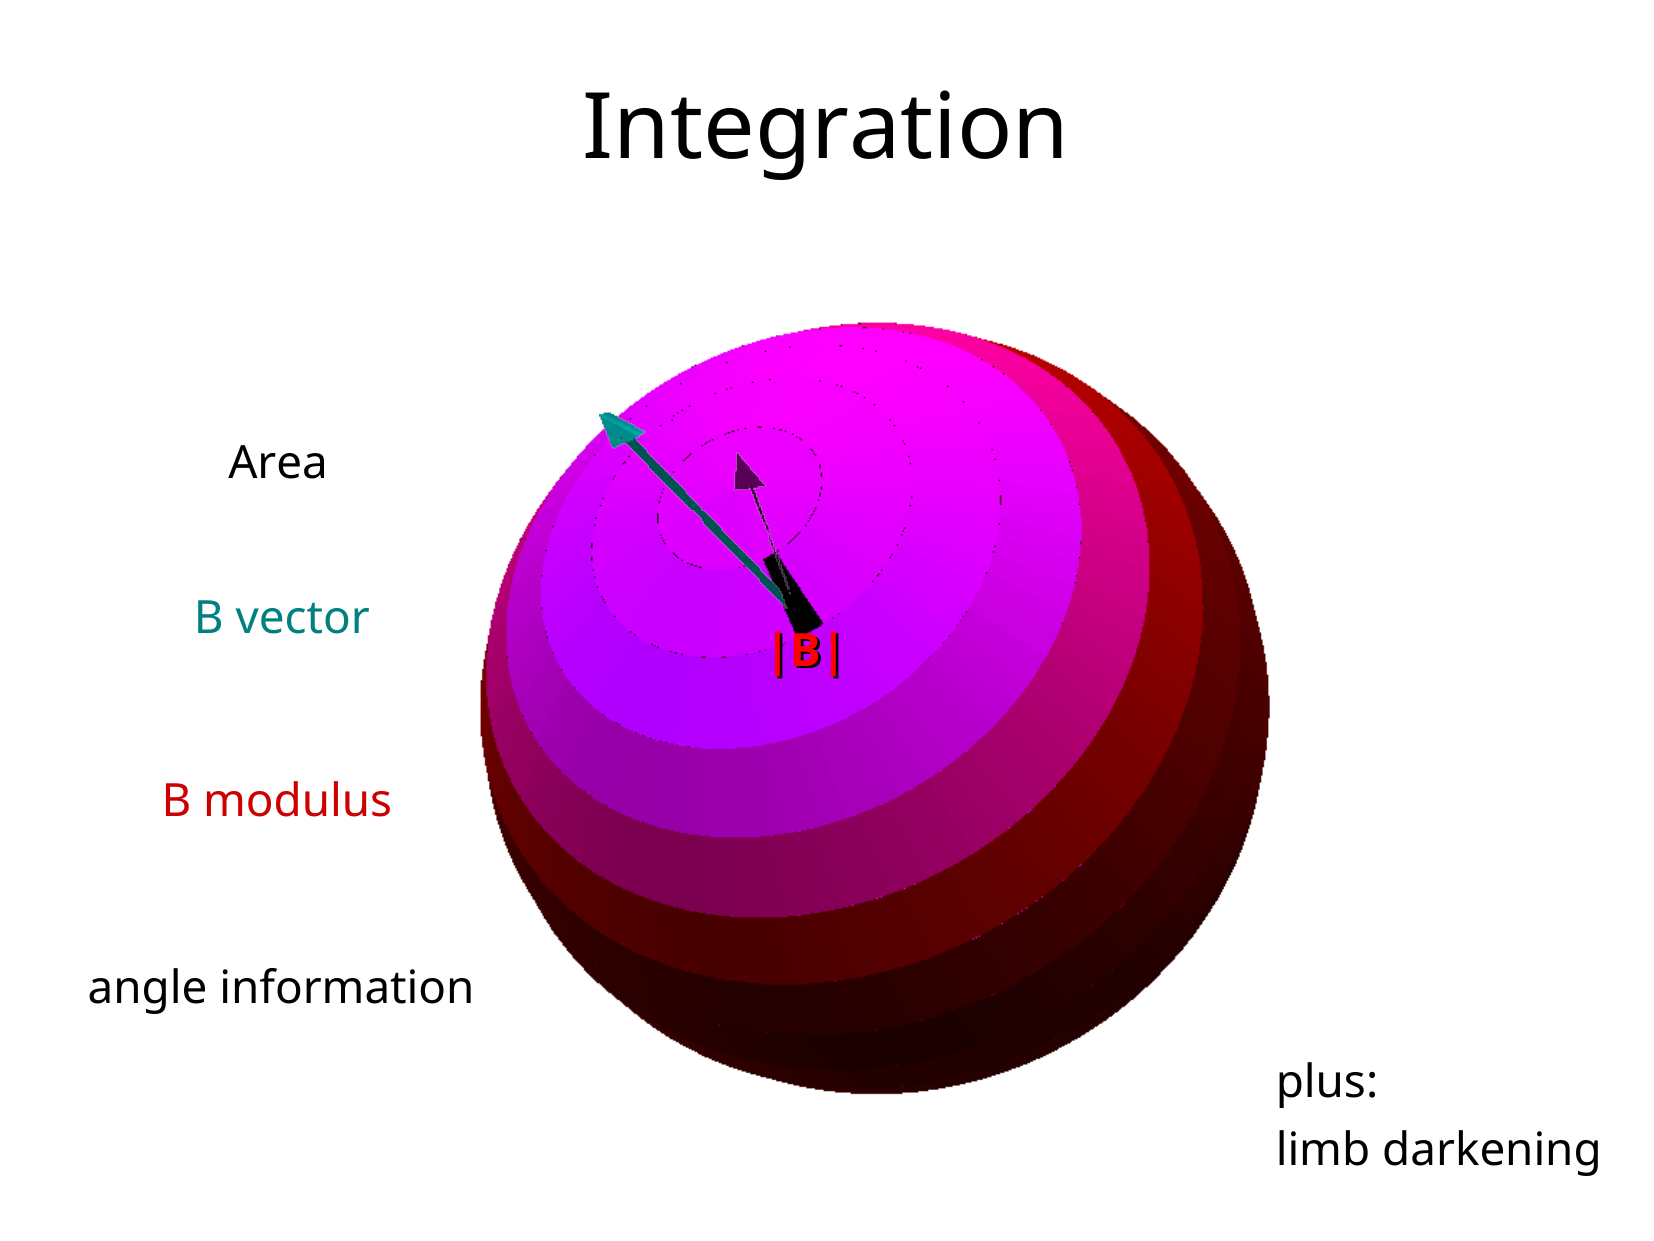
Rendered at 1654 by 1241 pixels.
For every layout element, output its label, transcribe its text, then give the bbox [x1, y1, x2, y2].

text_box |B| [749, 599, 898, 685]
text_box B modulus [114, 749, 452, 833]
text_box Integration [0, 5, 1654, 213]
text_box angle information [37, 937, 525, 1021]
text_box Area [165, 412, 391, 496]
text_box plus: limb darkening [1261, 1031, 1637, 1183]
text_box B vector [169, 567, 395, 650]
picture [412, 299, 1313, 1125]
